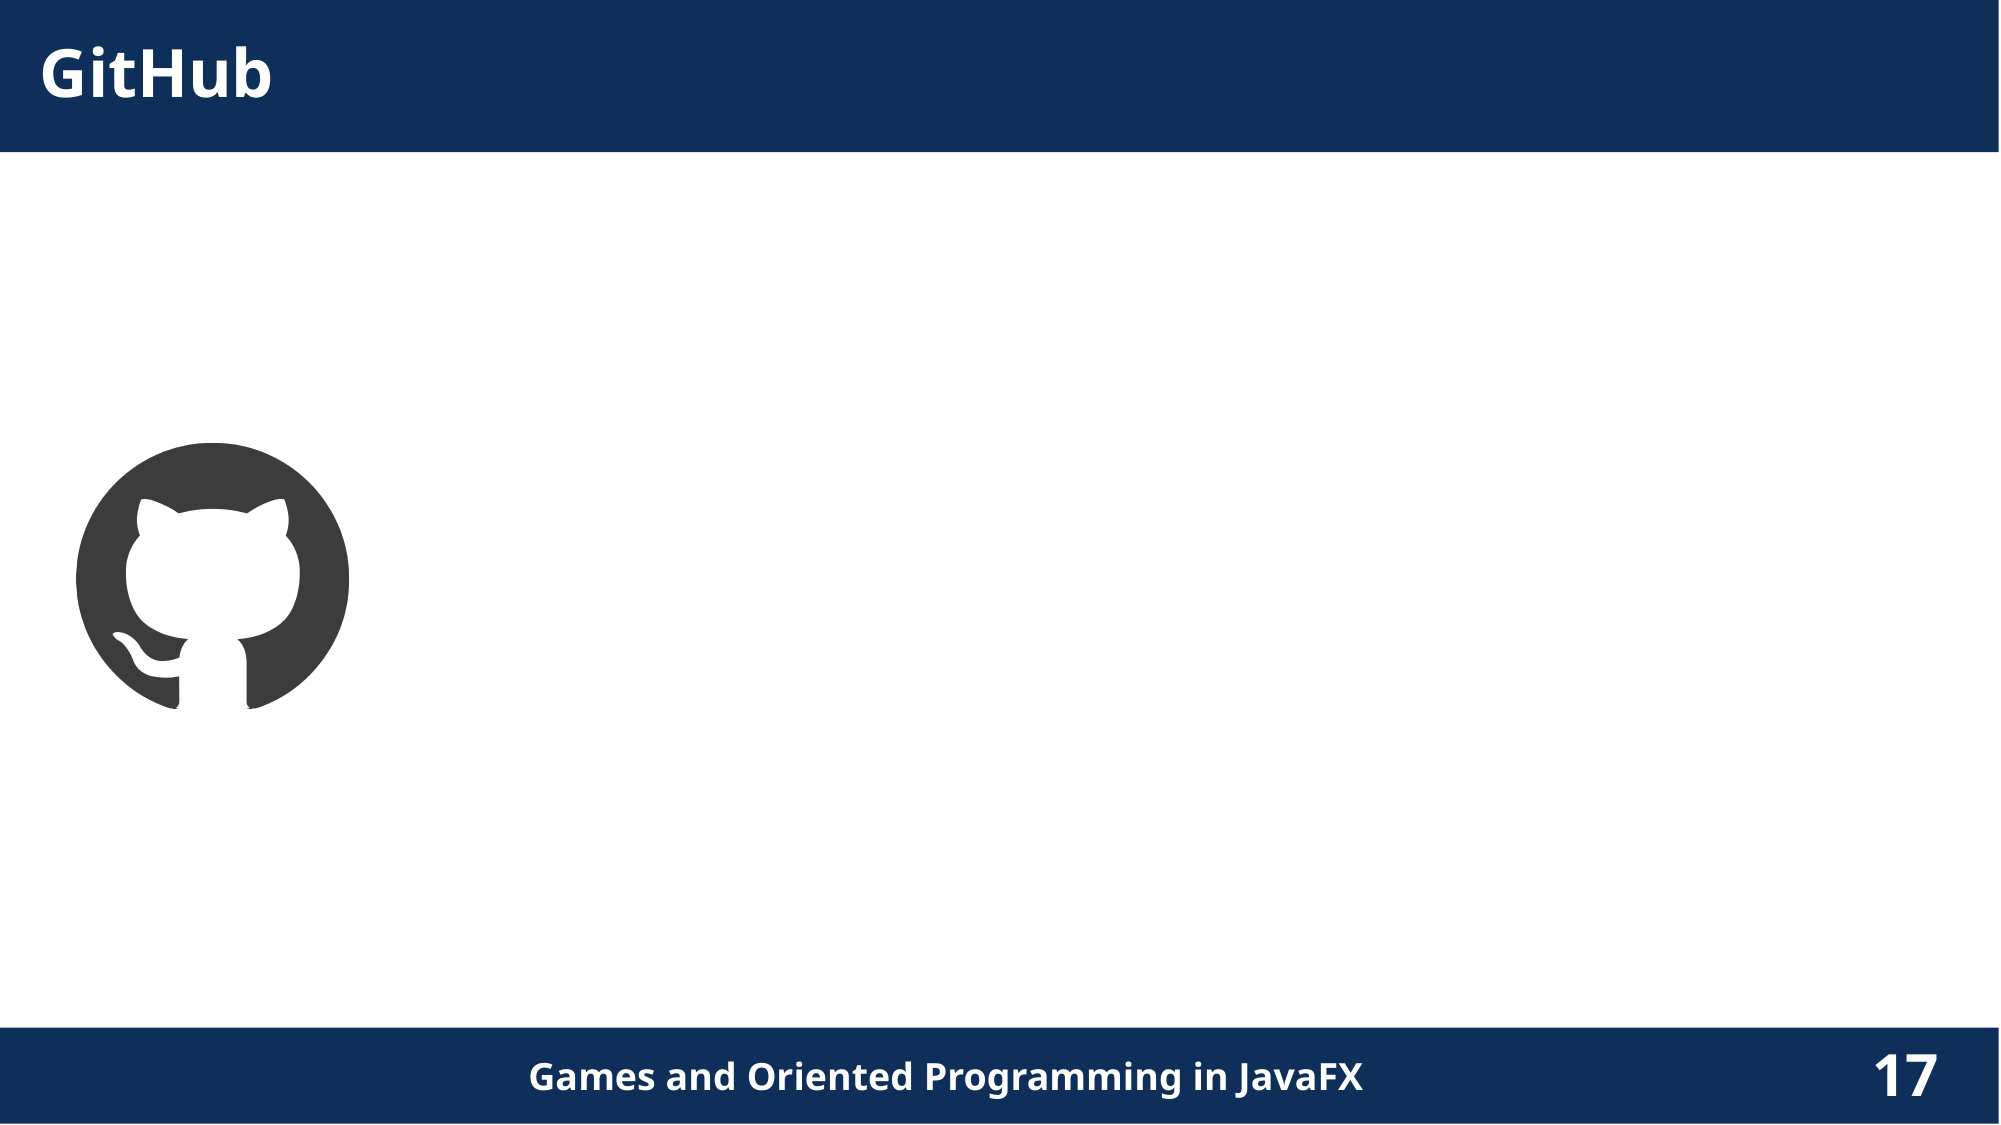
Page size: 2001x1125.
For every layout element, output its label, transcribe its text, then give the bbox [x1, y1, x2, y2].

picture [76, 442, 350, 709]
text_box GitHub [25, 23, 1999, 119]
